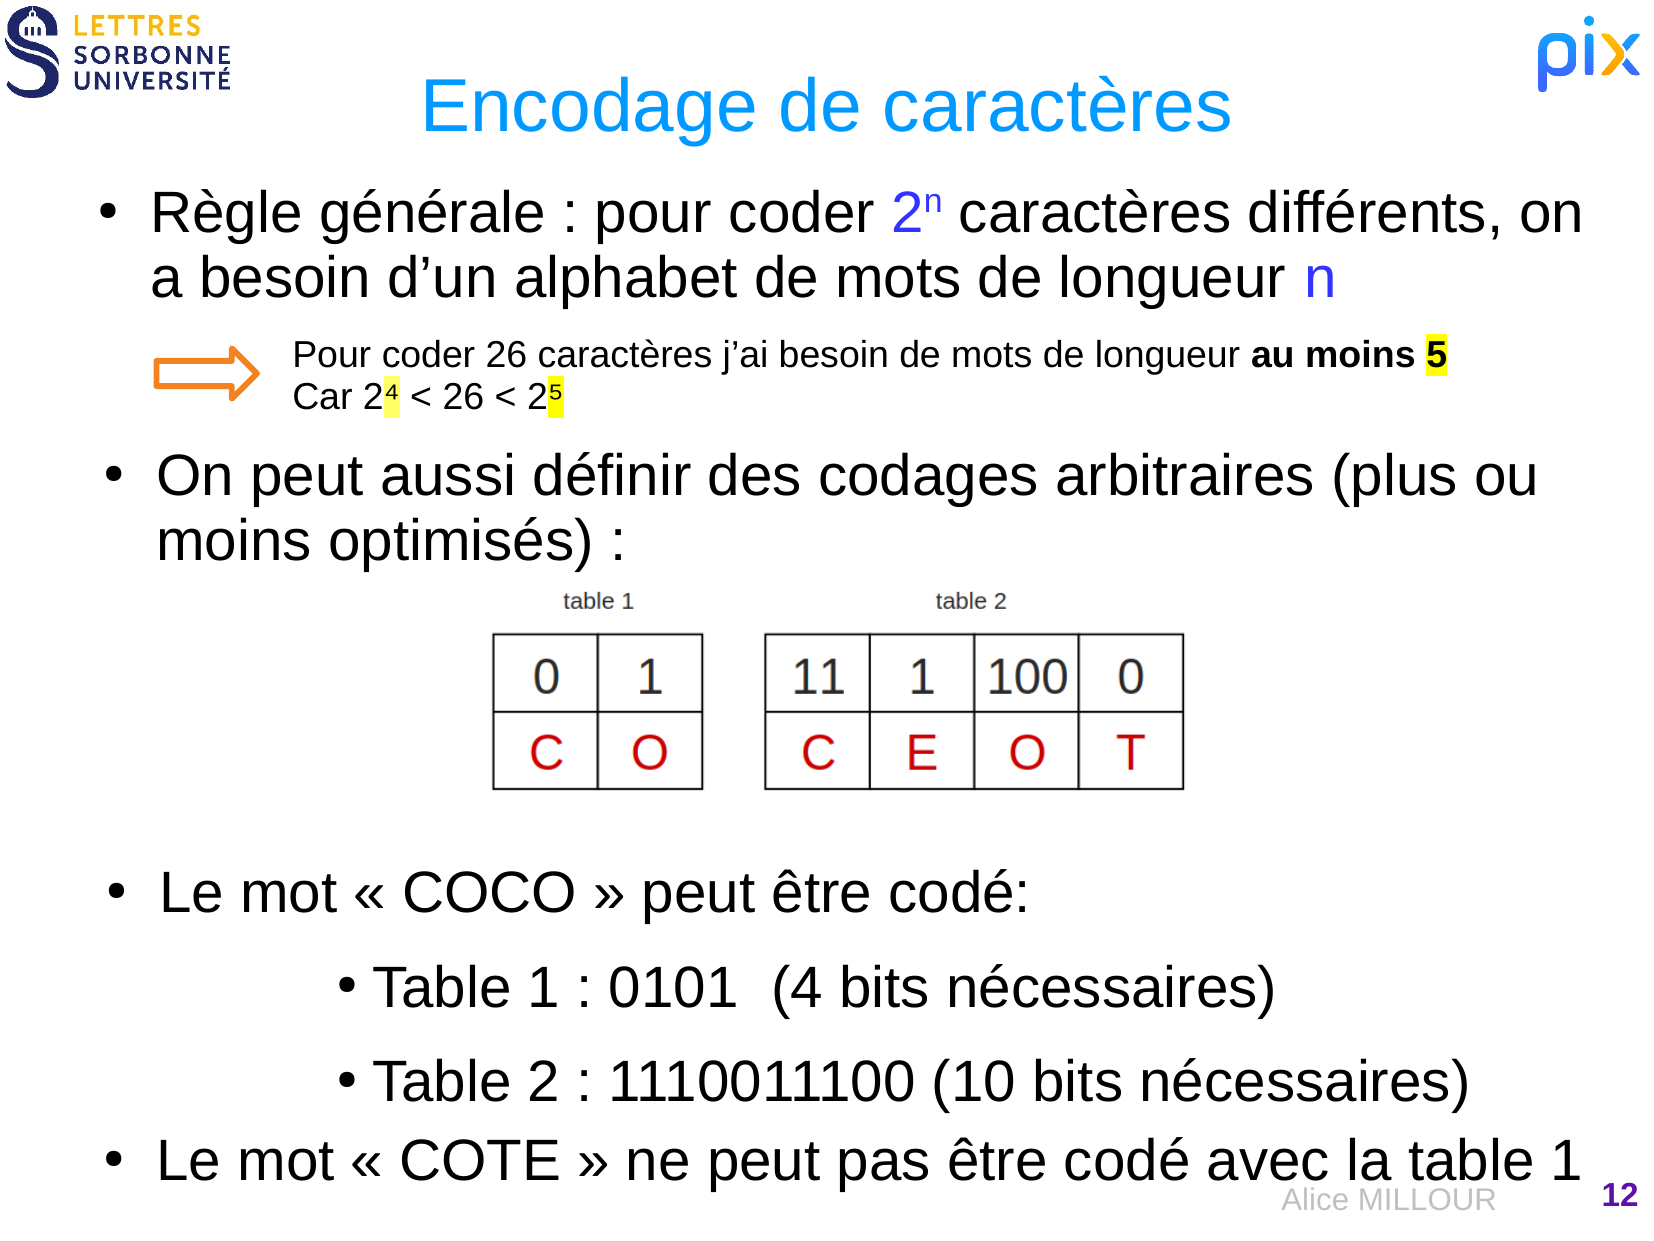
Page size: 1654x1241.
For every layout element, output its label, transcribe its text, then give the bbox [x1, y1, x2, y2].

text_box Pour coder 26 caractères j’ai besoin de mots de longueur au moins 5 Car 2⁴ < 26 < 2⁵ [277, 326, 1512, 426]
title Encodage de caractères [82, 2, 1571, 180]
picture [478, 584, 1192, 797]
picture [5, 6, 82, 98]
text_box On peut aussi définir des codages arbitraires (plus ou moins optimisés) : [85, 442, 1646, 588]
list Règle générale : pour coder 2n caractères différents, on a besoin d’un alphabet de mots de longueur n [79, 180, 1610, 295]
text_box Le mot « COTE » ne peut pas être codé avec la table 1 [85, 1127, 1646, 1241]
text_box Le mot « COCO » peut être codé: Table 1 : 0101 (4 bits nécessaires) Table 2 : 1110011100 (10 bits nécessaires) [88, 859, 1649, 1005]
